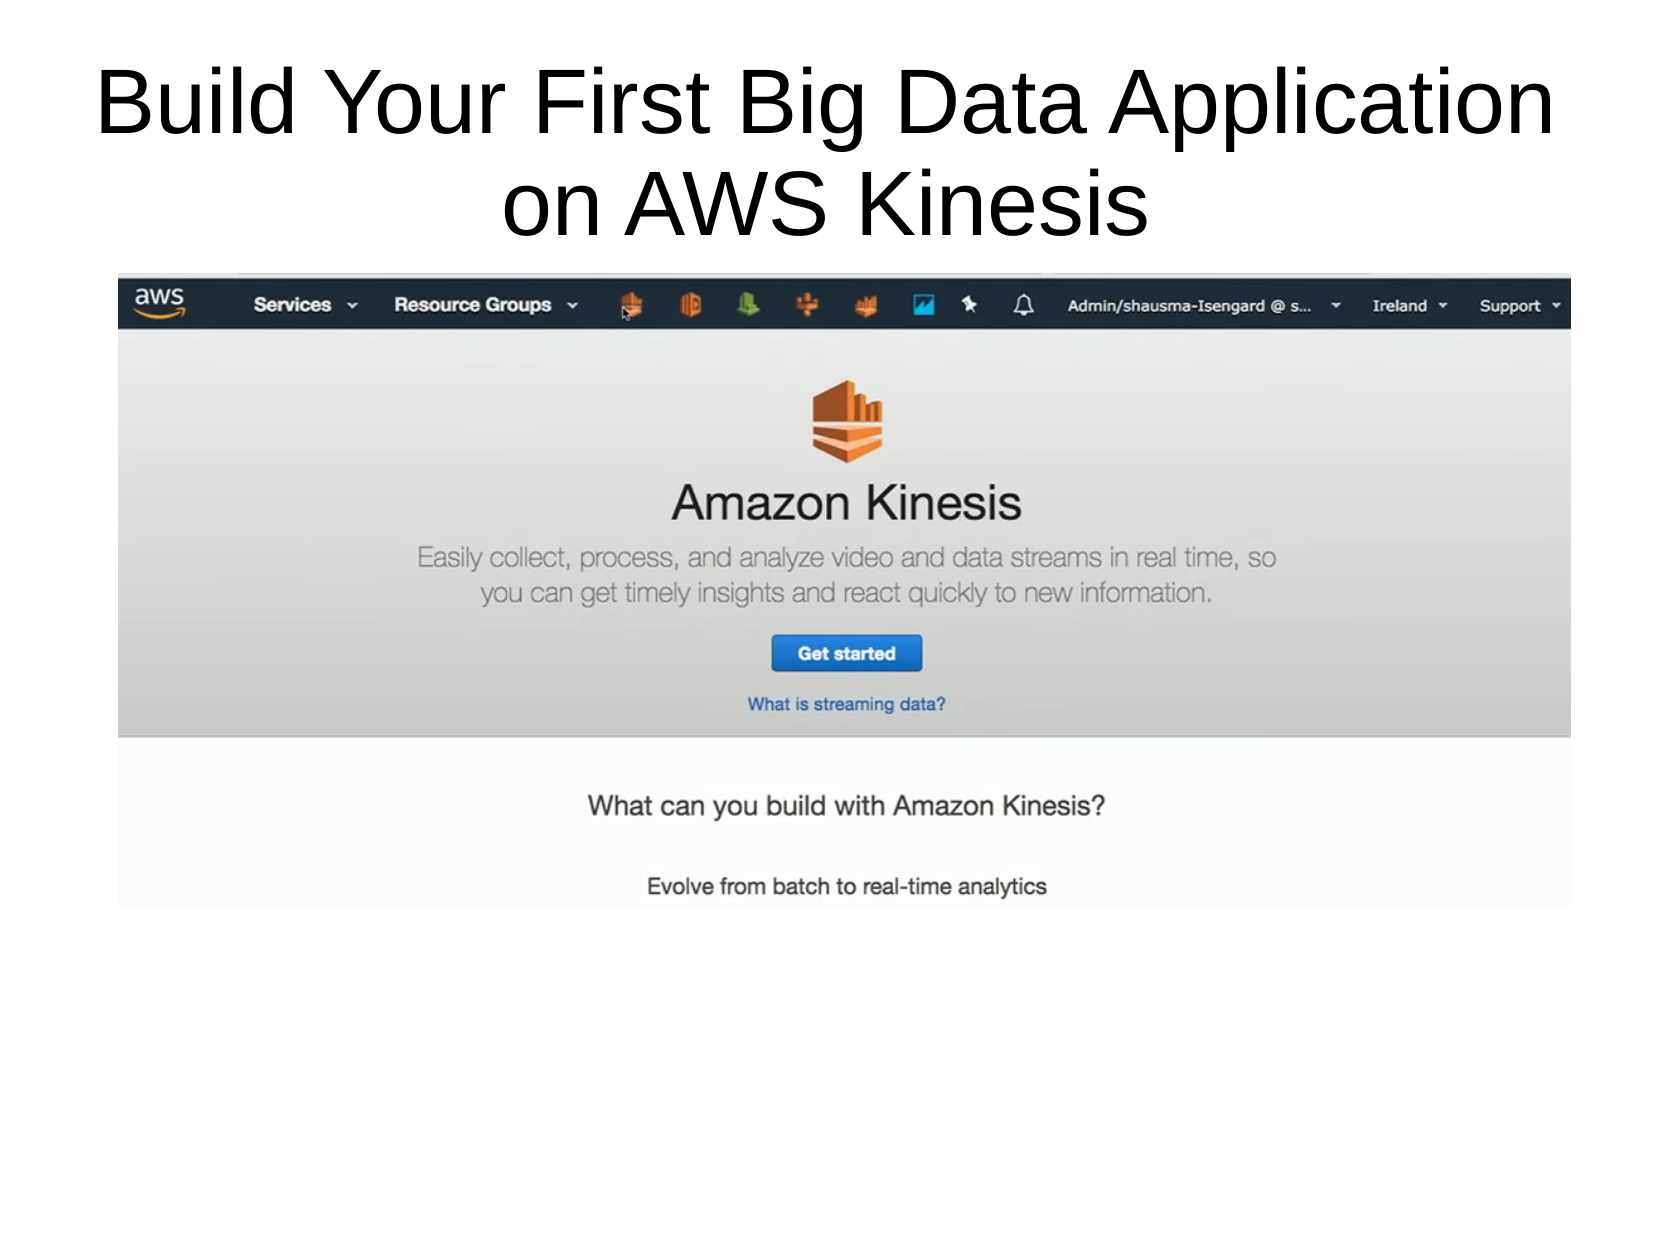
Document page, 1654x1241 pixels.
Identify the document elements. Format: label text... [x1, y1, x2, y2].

picture [118, 273, 1571, 909]
title Build Your First Big Data Application on AWS Kinesis [82, 49, 1571, 257]
